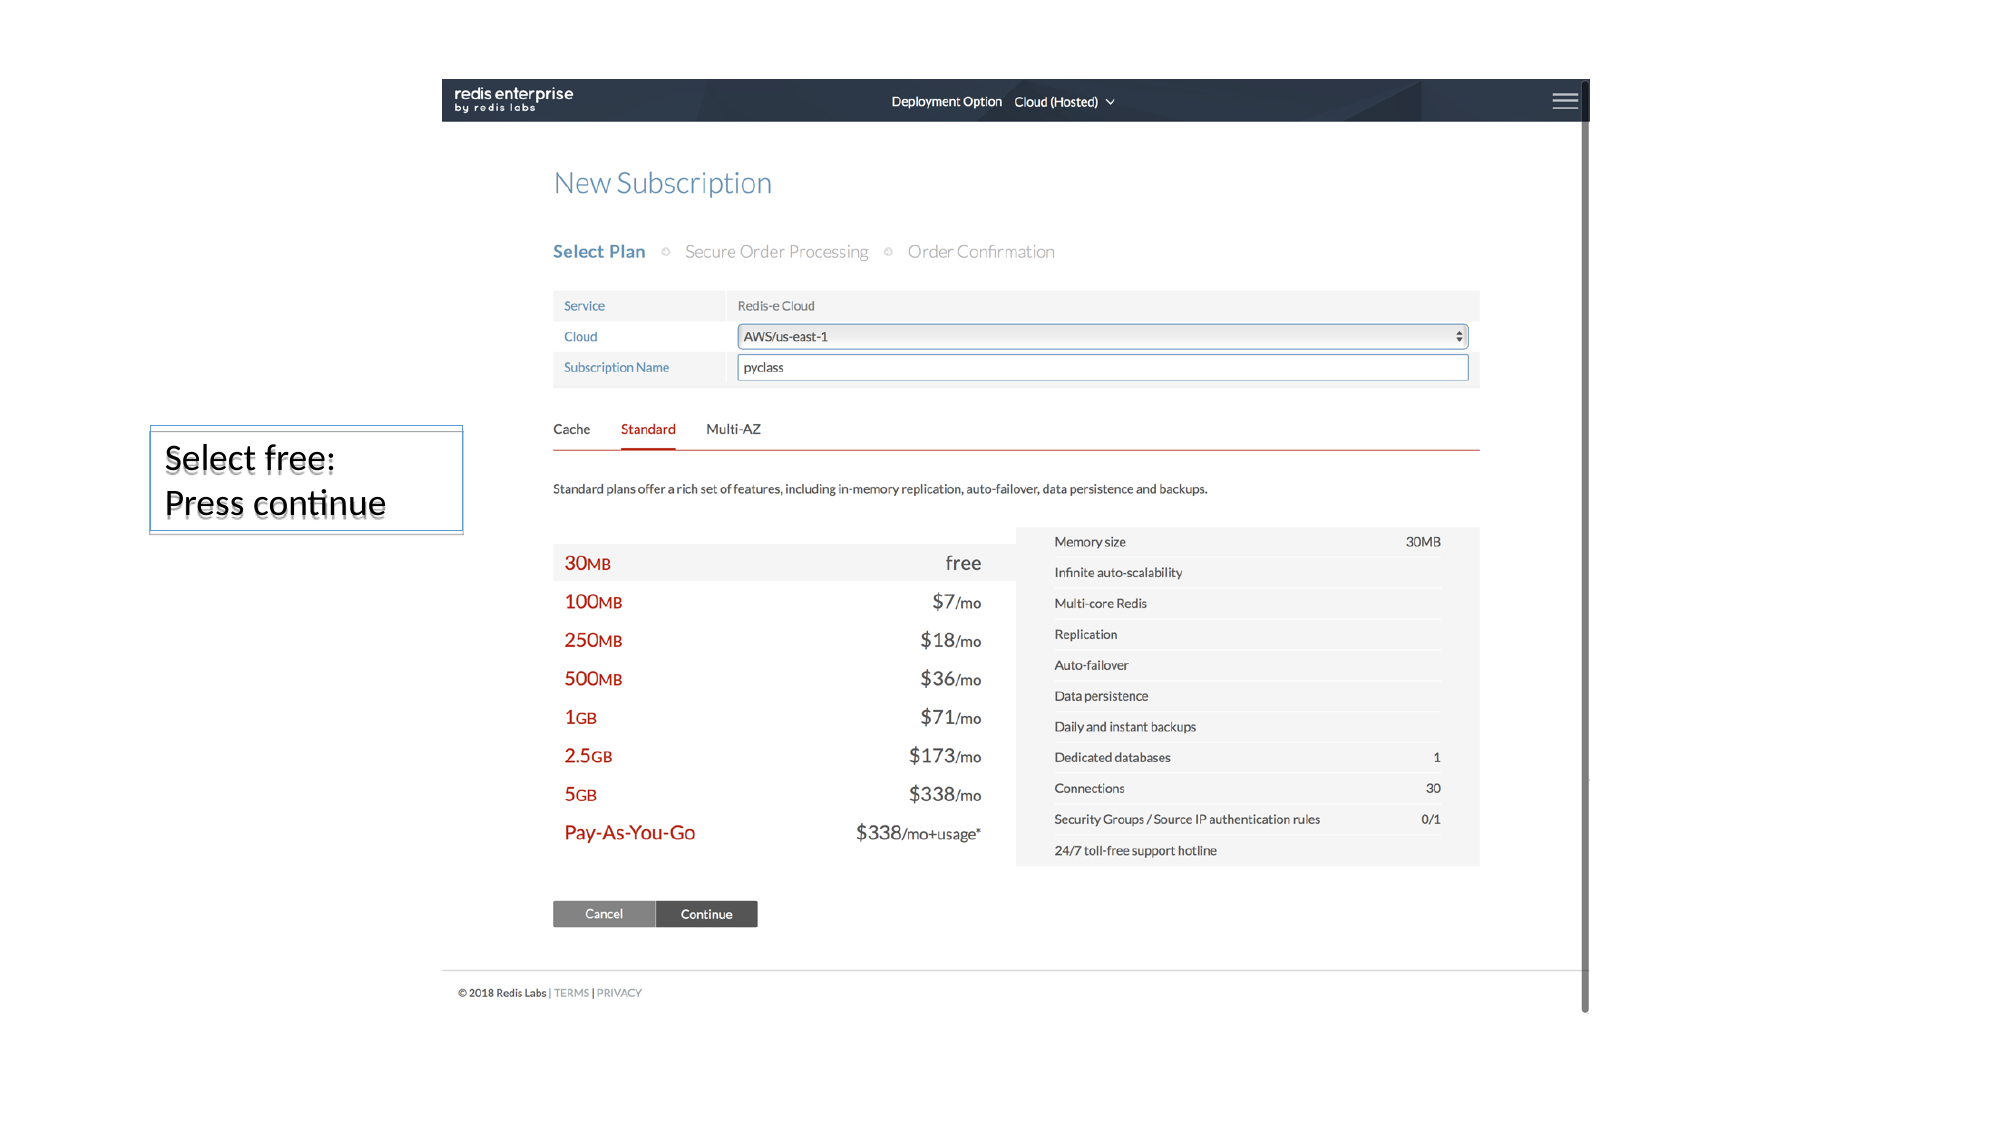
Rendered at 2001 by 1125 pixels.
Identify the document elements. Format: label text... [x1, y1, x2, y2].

text_box Select free: Press continue [150, 425, 463, 531]
picture [442, 79, 1590, 1014]
